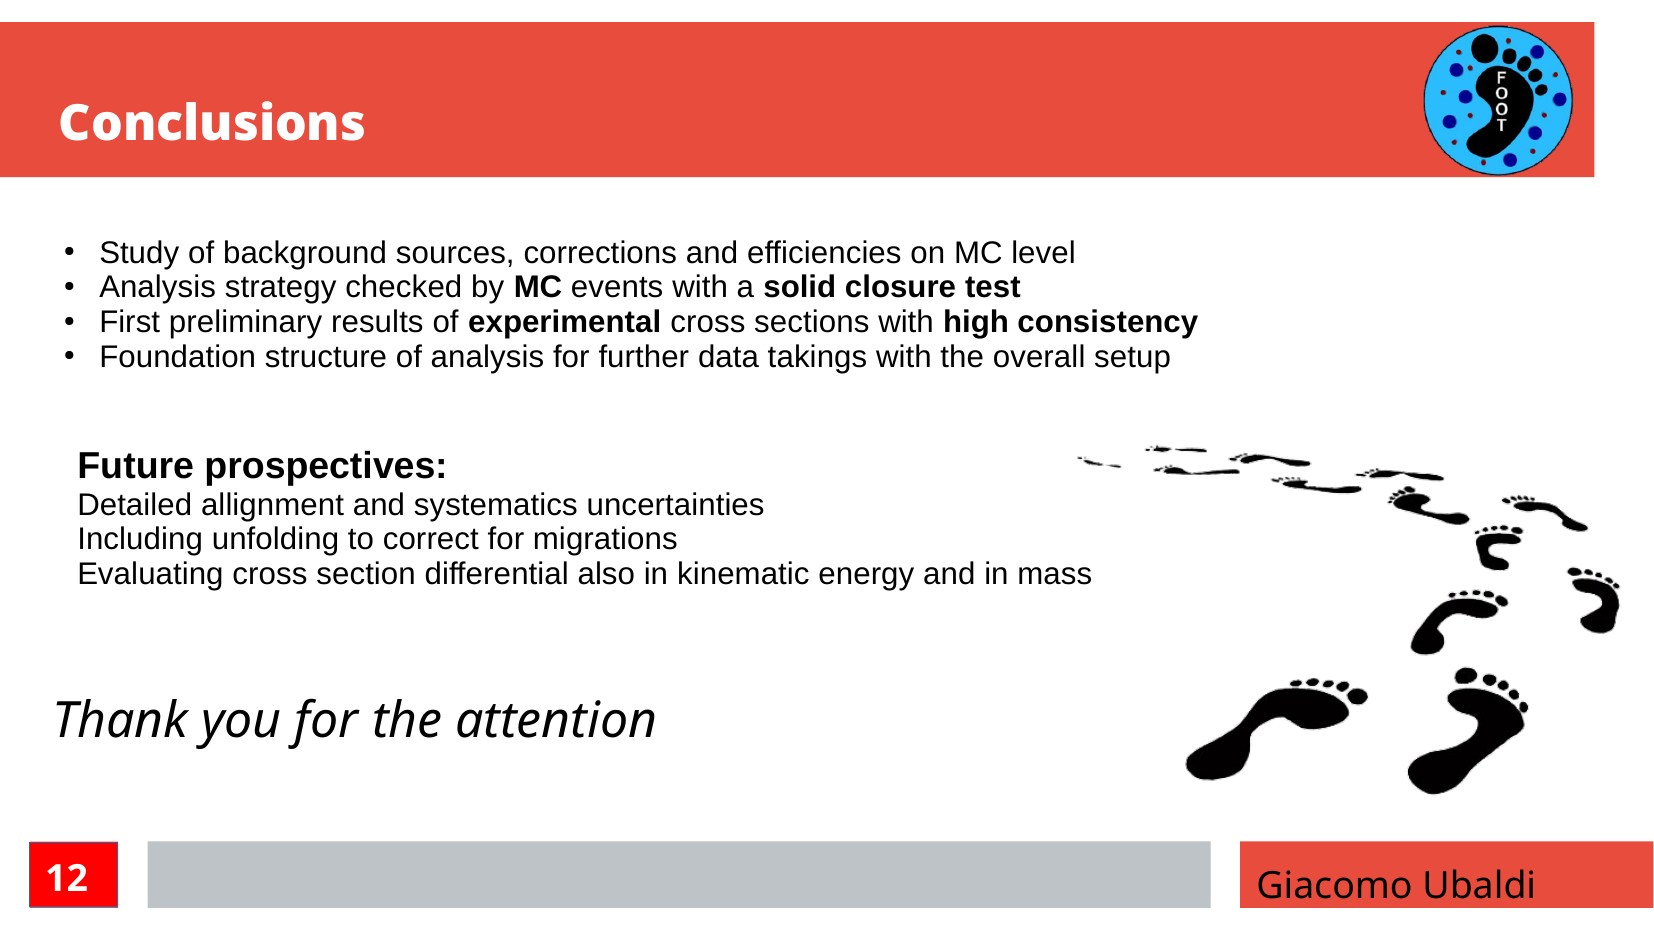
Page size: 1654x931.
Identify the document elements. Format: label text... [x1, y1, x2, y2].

text_box [29, 842, 118, 907]
text_box Thank you for the attention [37, 676, 866, 809]
text_box Future prospectives: Detailed allignment and systematics uncertainties Including unfolding to correct for migrations Evaluating cross section differential also in kinematic energy and in mass [62, 402, 1110, 634]
title Conclusions [59, 44, 1409, 156]
text_box 12 [30, 844, 113, 903]
title Conclusions [1589, 44, 1595, 156]
picture [1409, 22, 1589, 182]
picture [1022, 375, 1654, 869]
text_box Giacomo Ubaldi [1241, 850, 1568, 910]
text_box Study of background sources, corrections and efficiencies on MC level Analysis strategy checked by MC events with a solid closure test First preliminary results of experimental cross sections with high consistency Foundation structure of analysis for further data takings with the overall setup [49, 185, 1279, 667]
